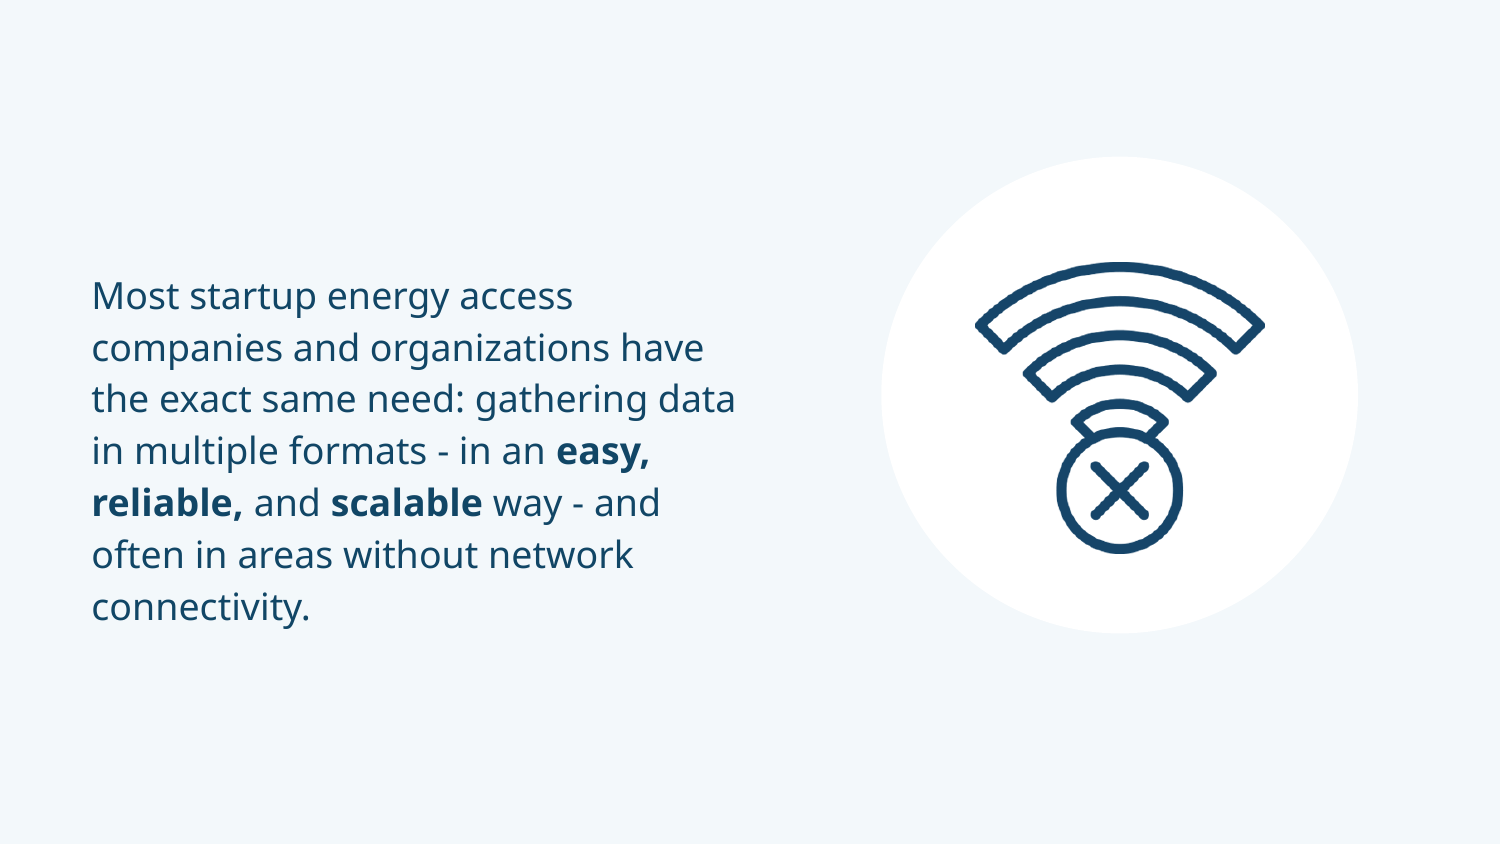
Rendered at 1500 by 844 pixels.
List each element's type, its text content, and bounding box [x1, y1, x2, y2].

title Most startup energy access companies and organizations have the exact same need: gathering data in multiple formats - in an easy, reliable, and scalable way - and often in areas without network connectivity. [76, 250, 776, 565]
text_box [881, 156, 1359, 634]
picture [969, 256, 1270, 559]
